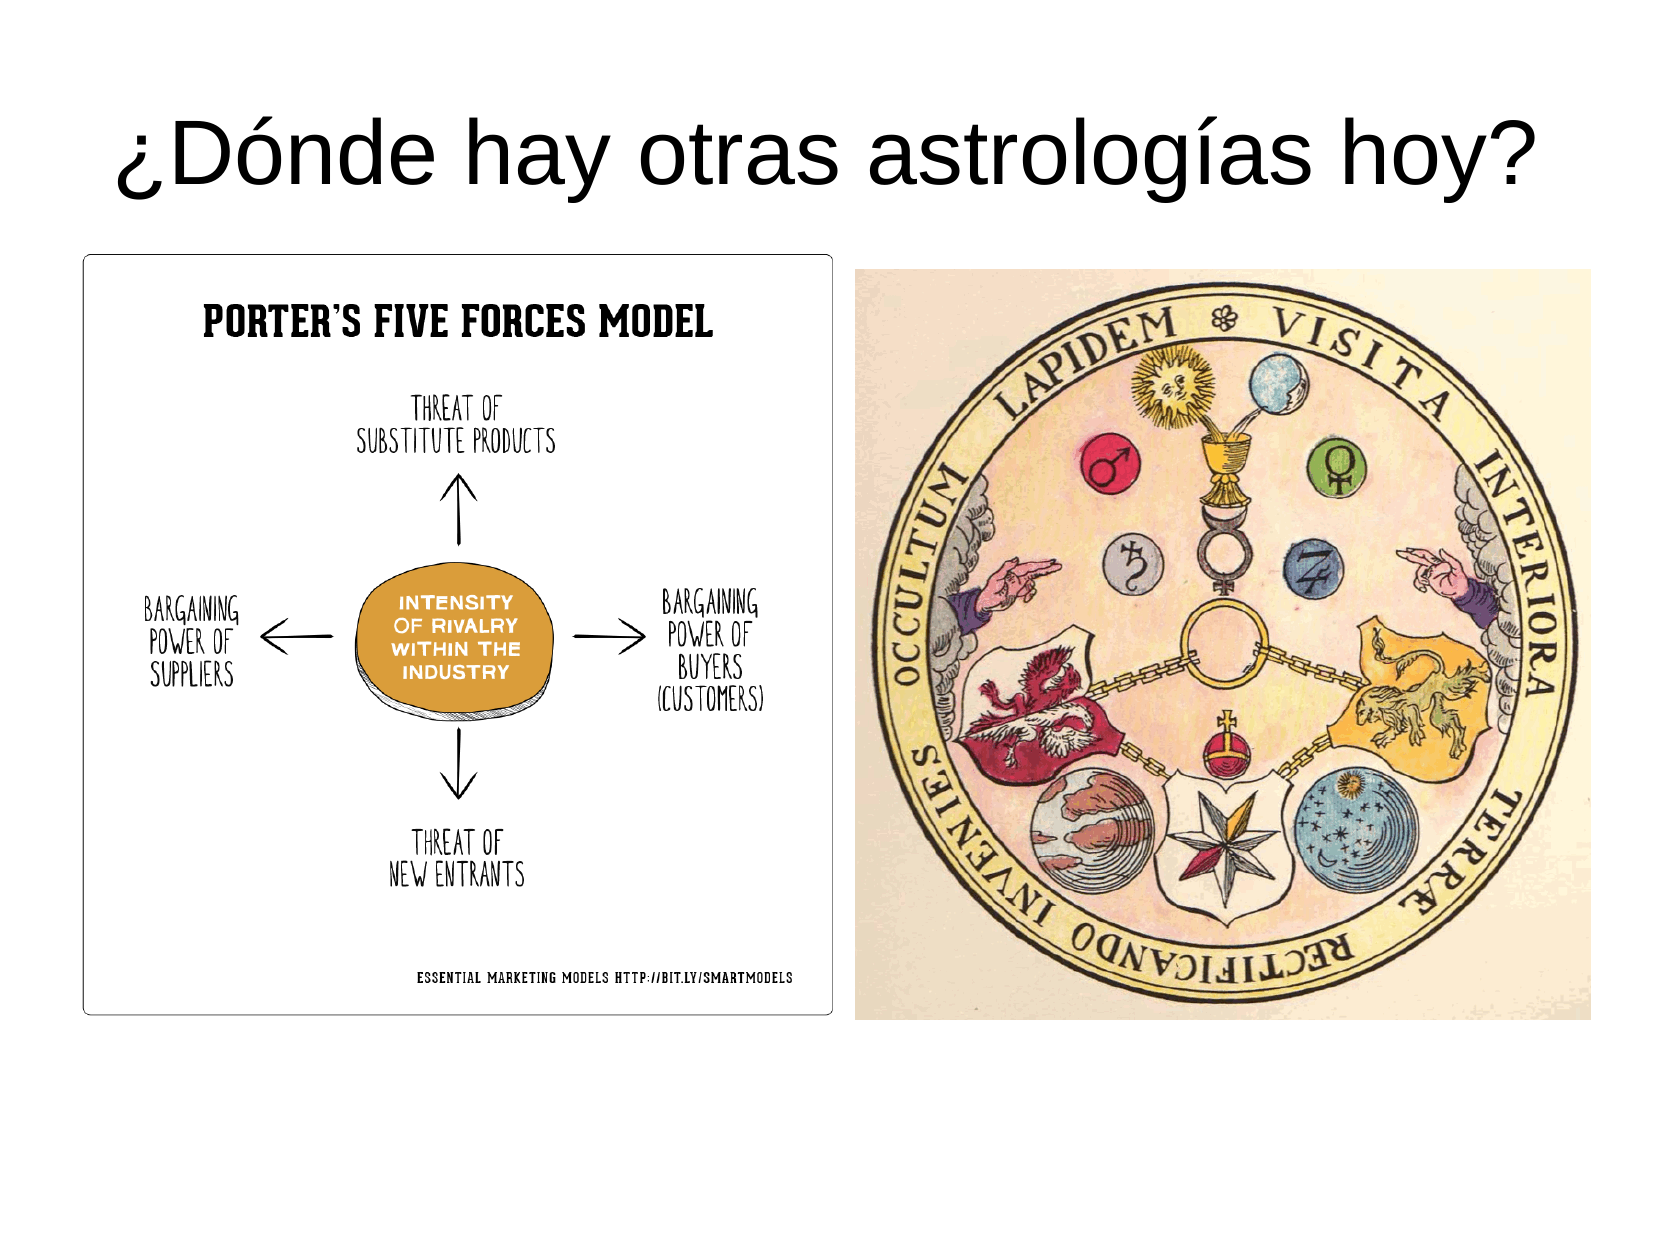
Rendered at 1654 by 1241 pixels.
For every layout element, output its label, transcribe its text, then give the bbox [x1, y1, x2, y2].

picture [855, 269, 1591, 1021]
title ¿Dónde hay otras astrologías hoy? [82, 49, 1571, 257]
picture [82, 257, 833, 1016]
